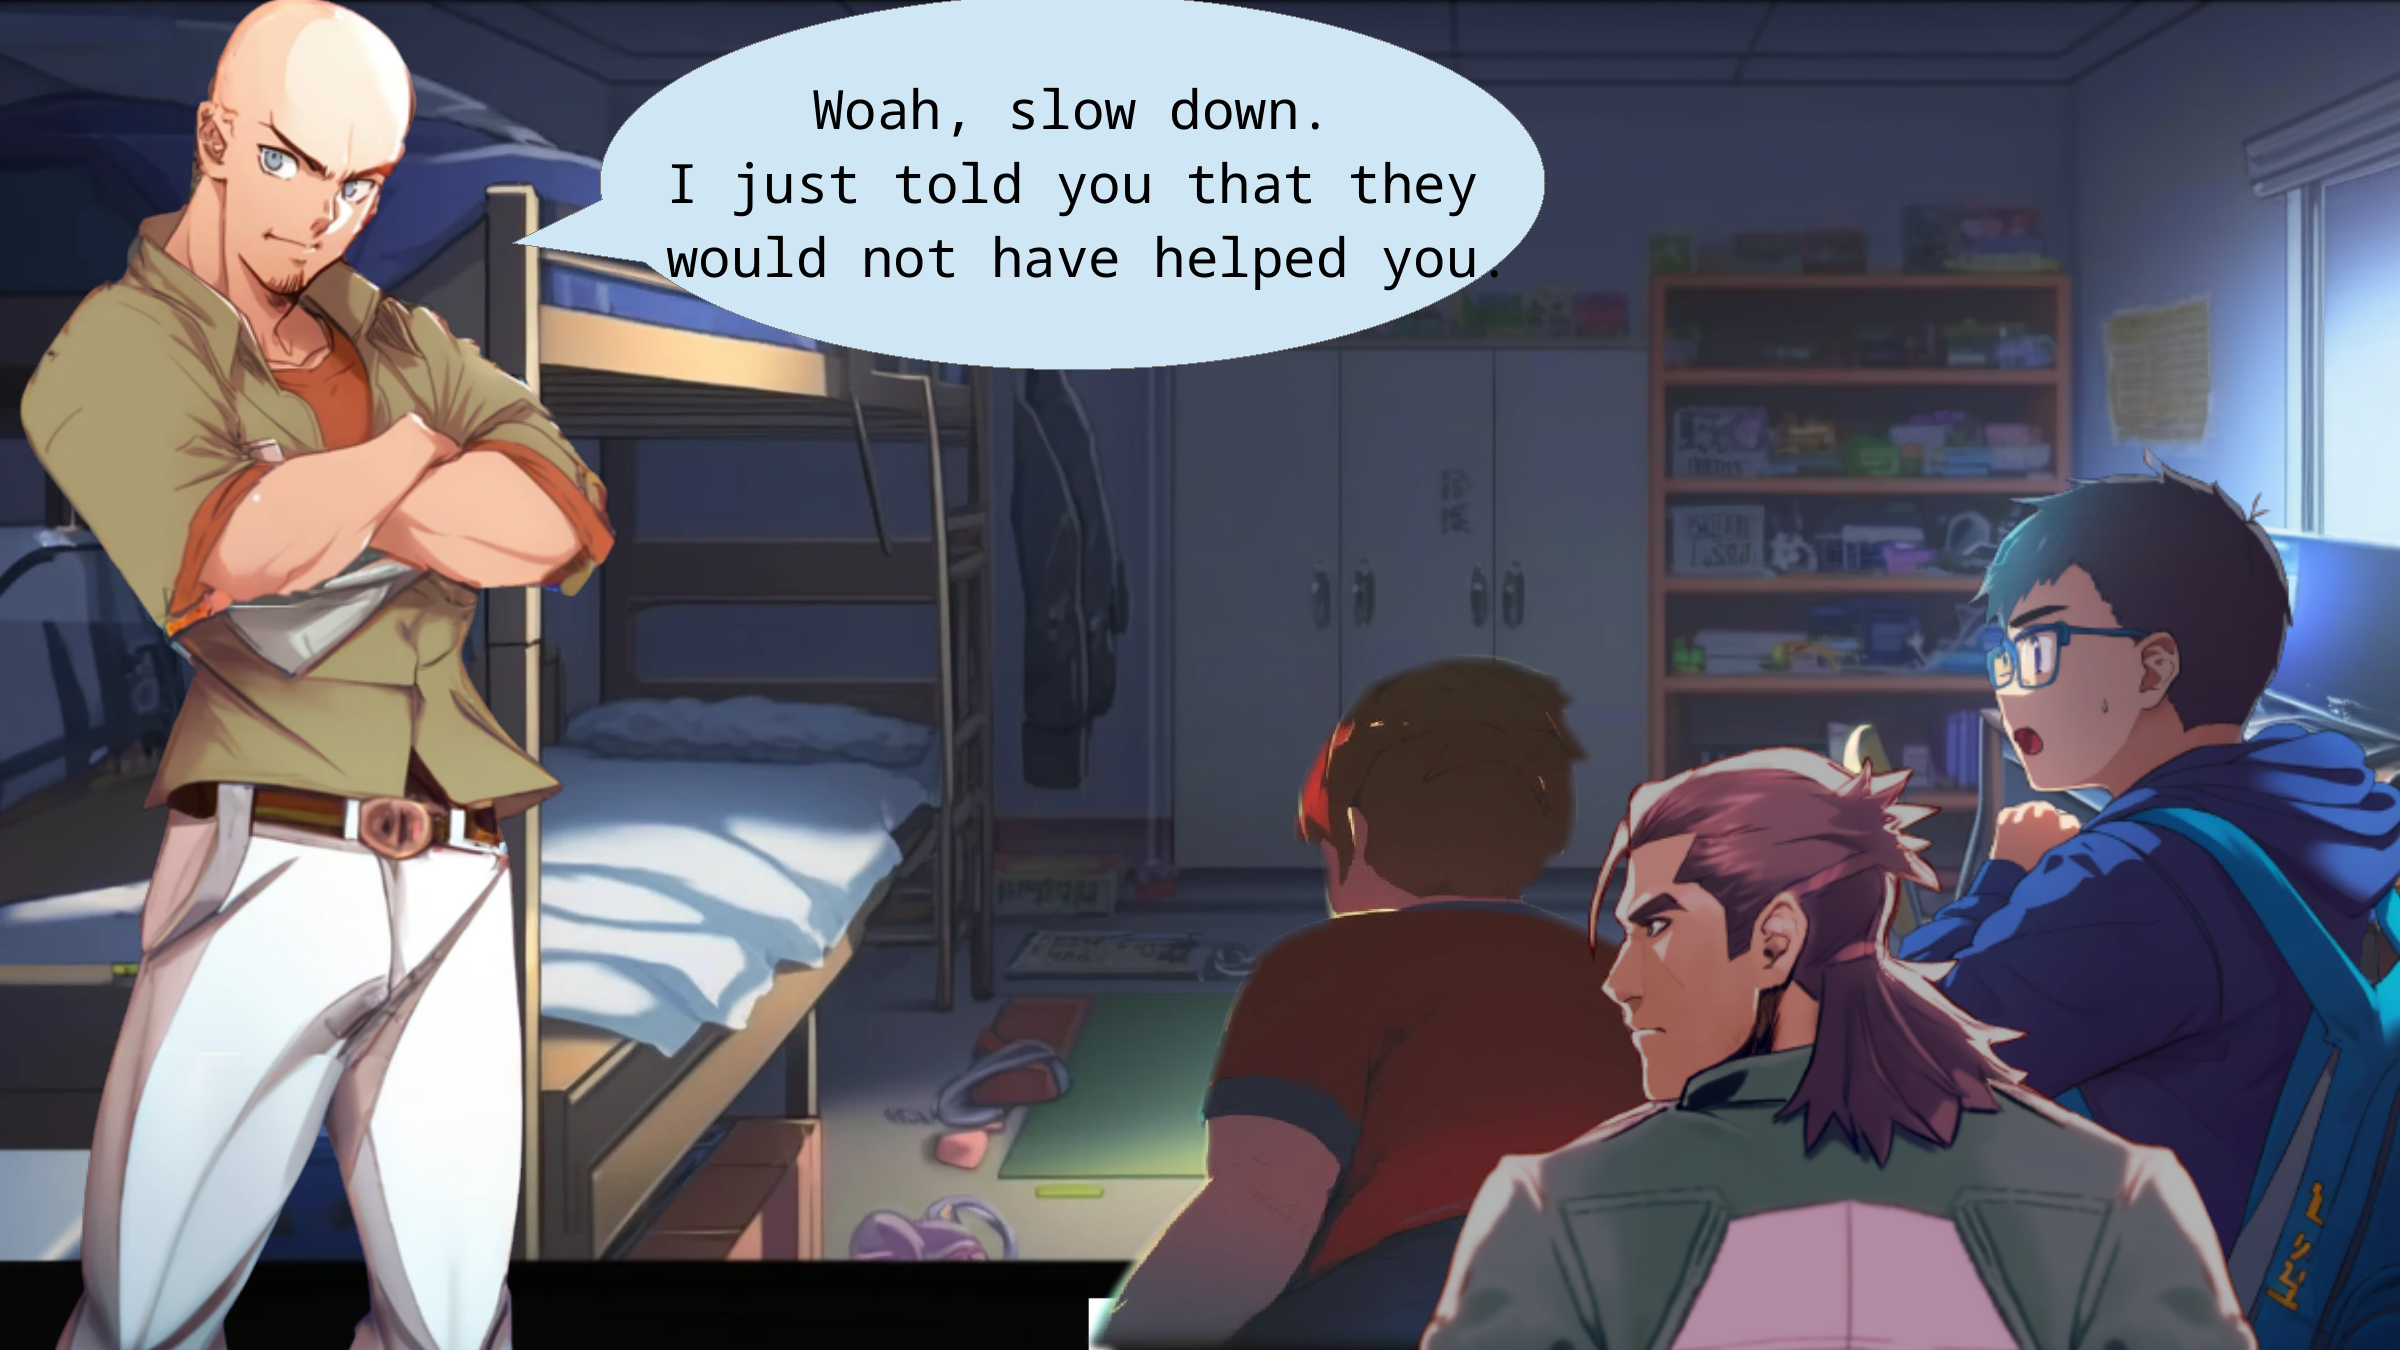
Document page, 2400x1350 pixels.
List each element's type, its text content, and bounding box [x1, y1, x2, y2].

picture [0, 0, 2400, 1350]
text_box Woah, slow down. I just told you that they would not have helped you. [512, 0, 1546, 370]
